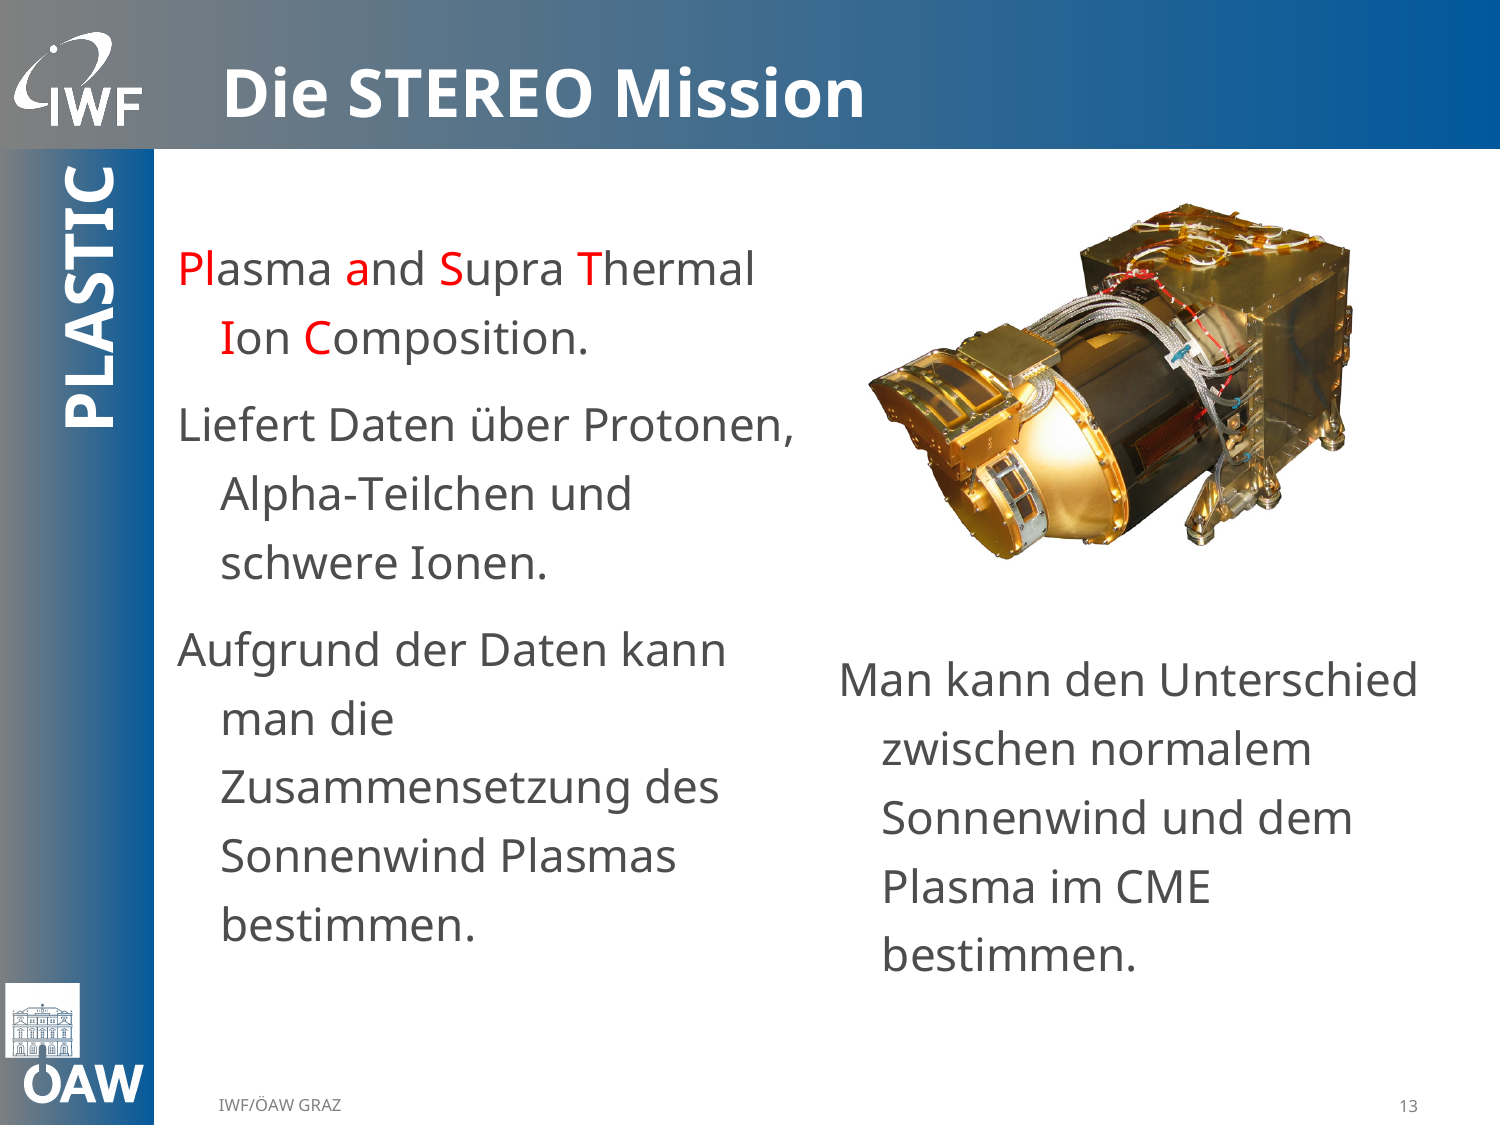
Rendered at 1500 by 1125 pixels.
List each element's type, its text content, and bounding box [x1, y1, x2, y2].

picture [868, 203, 1366, 573]
list Plasma and Supra Thermal Ion Composition. Liefert Daten über Protonen, Alpha-Teilchen und schwere Ionen. Aufgrund der Daten kann man die Zusammensetzung des Sonnenwind Plasmas bestimmen. [177, 230, 798, 951]
list Man kann den Unterschied zwischen normalem Sonnenwind und dem Plasma im CME bestimmen. [838, 641, 1459, 981]
picture [5, 983, 154, 1105]
text_box PLASTIC [29, 148, 154, 959]
picture [8, 32, 154, 132]
title Die STEREO Mission [206, 16, 1459, 176]
